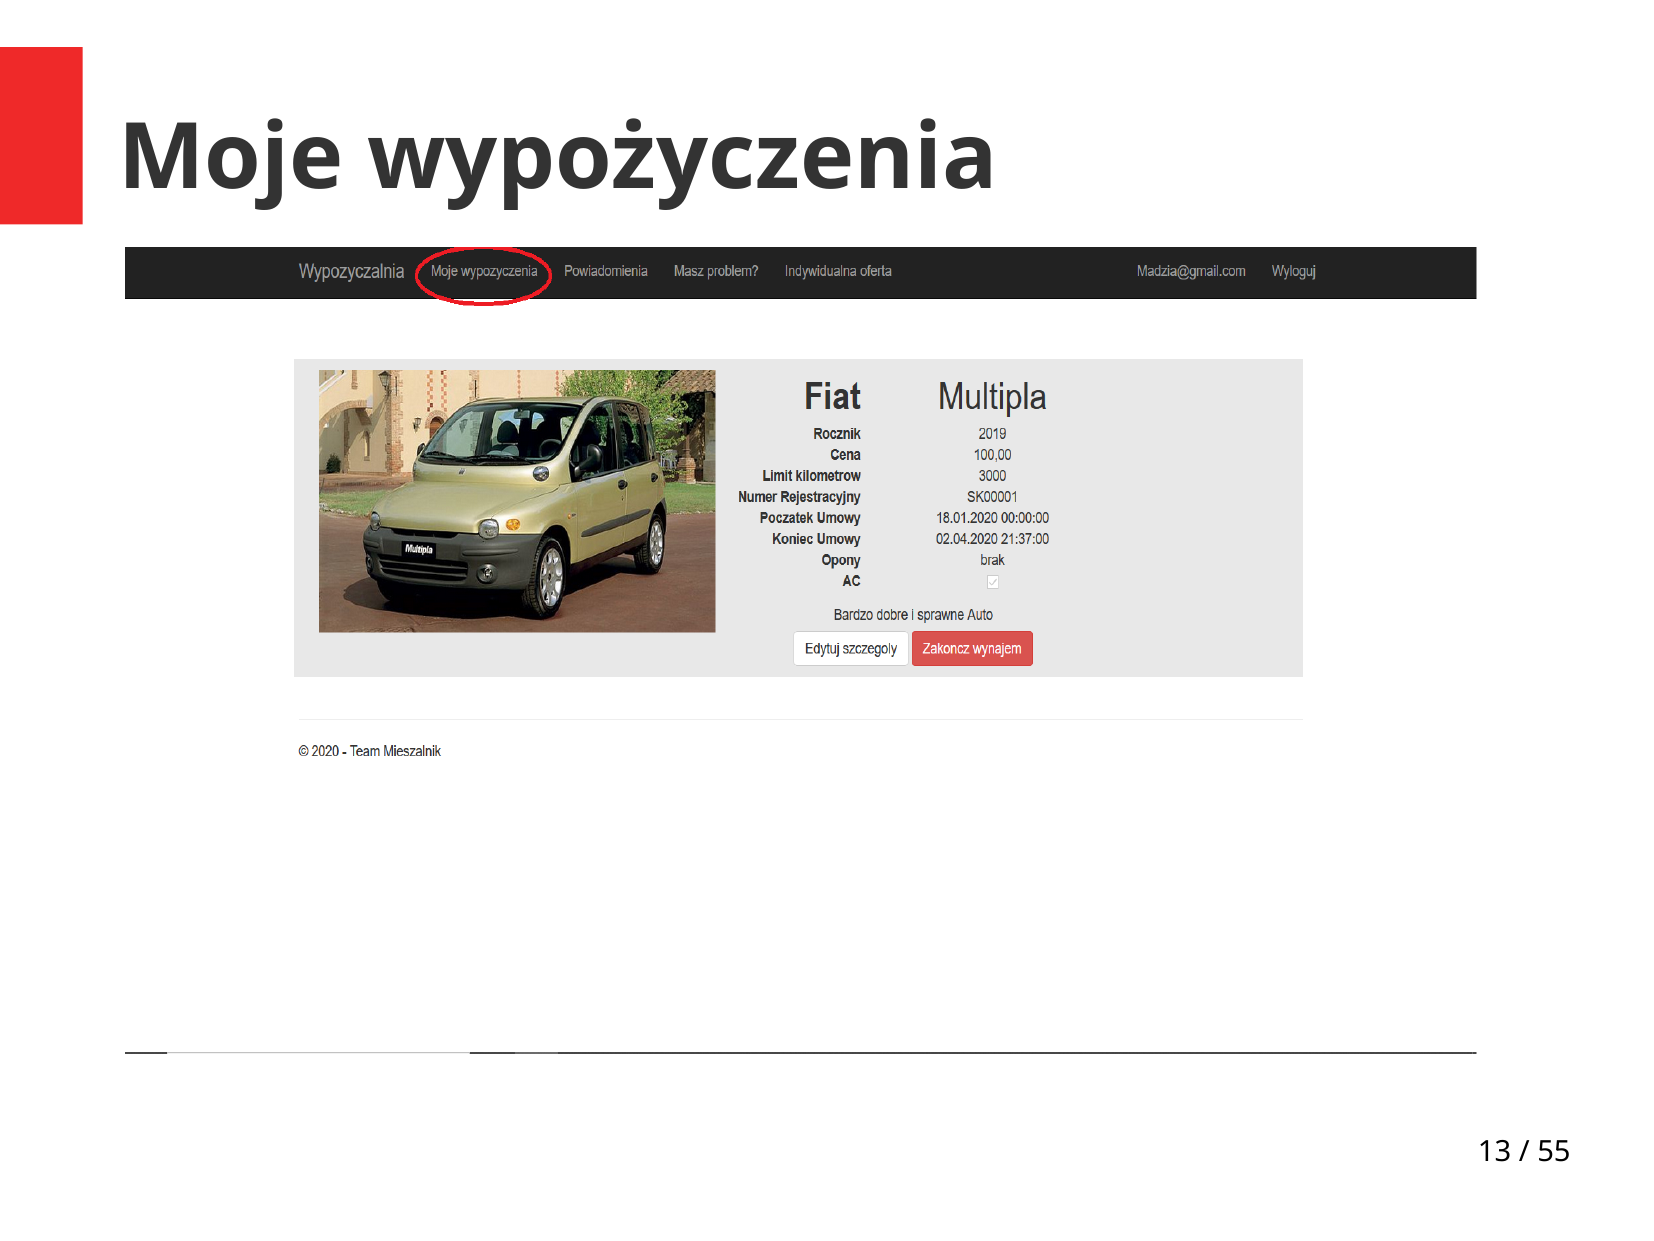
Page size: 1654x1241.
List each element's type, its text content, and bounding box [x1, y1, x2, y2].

picture [125, 247, 1477, 1157]
title Moje wypożyczenia [118, 49, 1571, 257]
